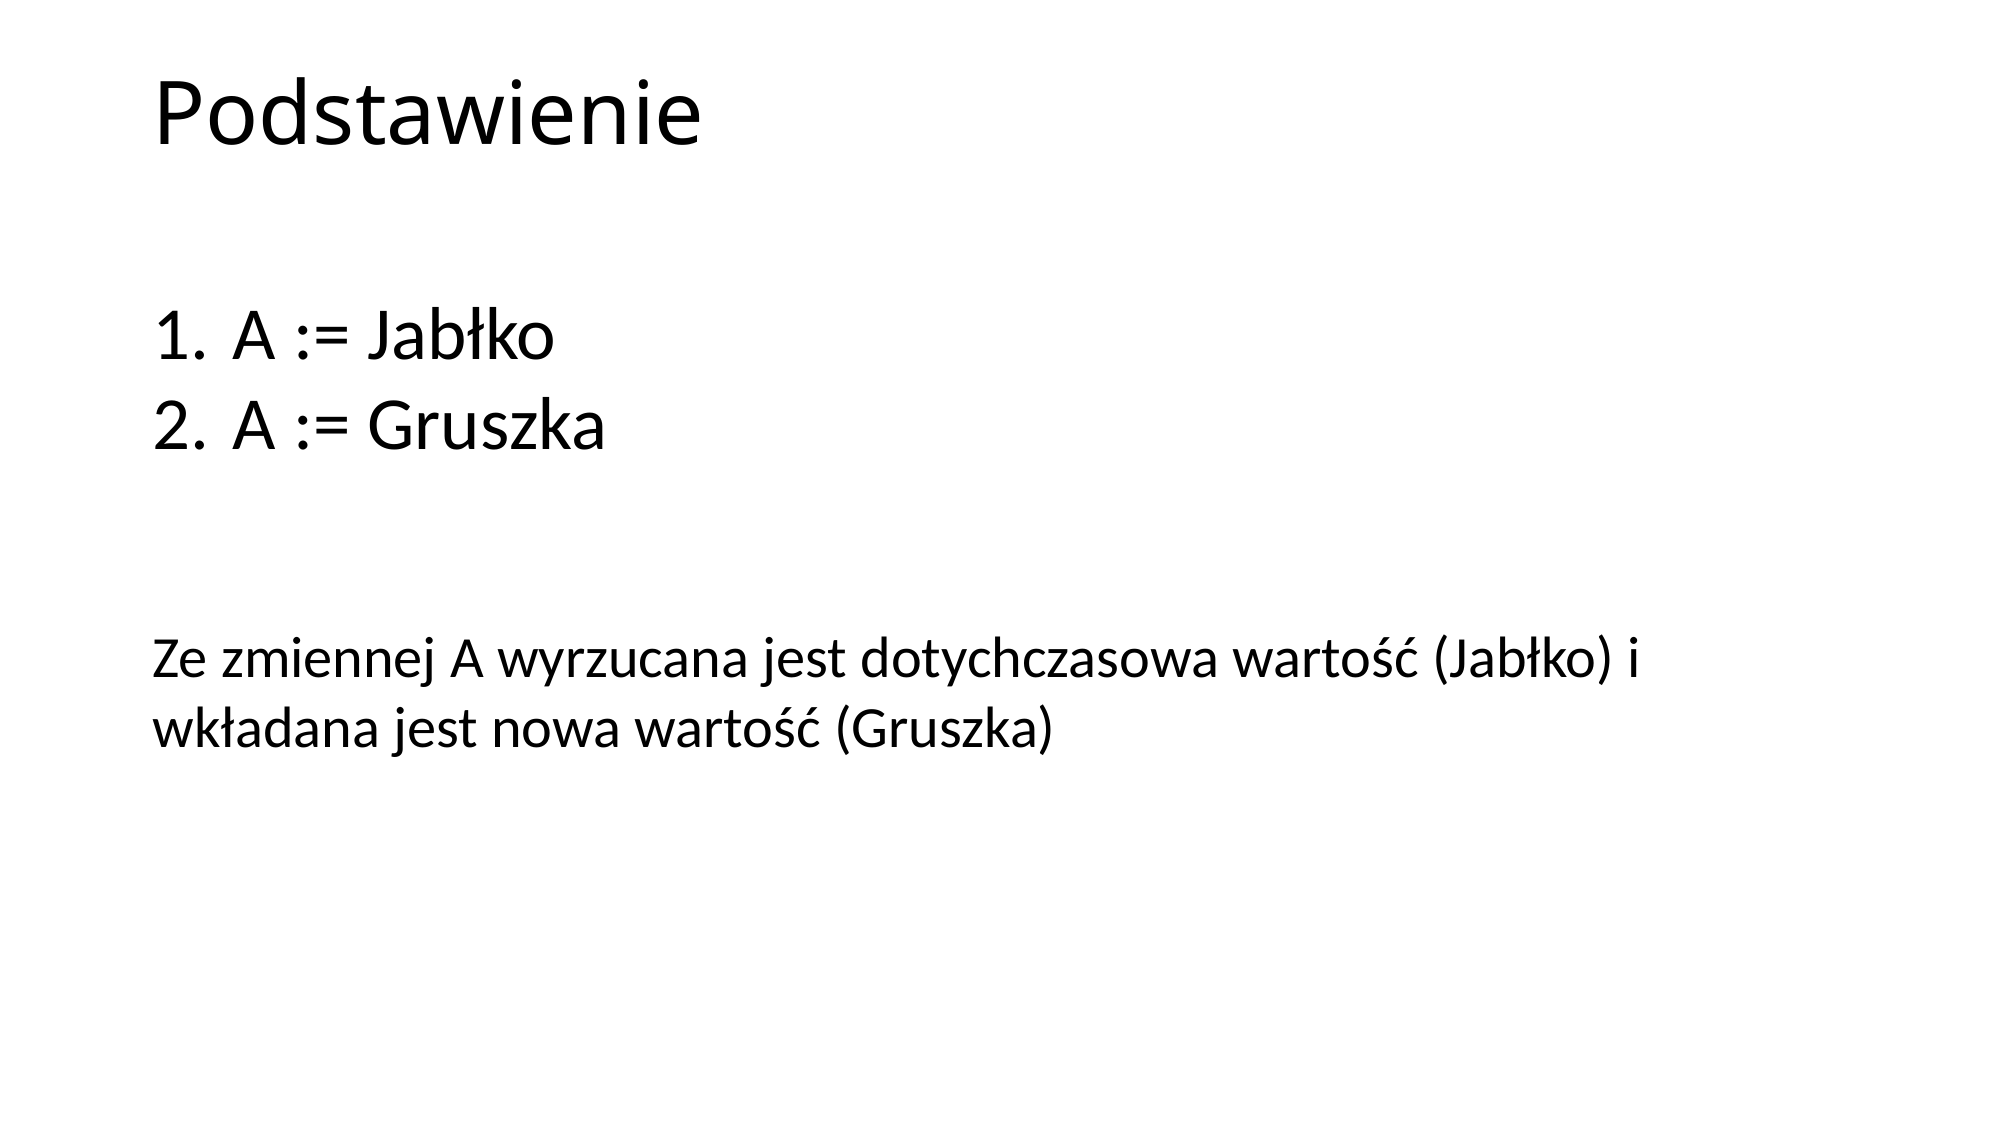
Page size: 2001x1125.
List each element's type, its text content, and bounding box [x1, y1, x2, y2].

title Podstawienie [137, 59, 1863, 278]
text_box Ze zmiennej A wyrzucana jest dotychczasowa wartość (Jabłko) i wkładana jest nowa wartość (Gruszka) [137, 611, 1863, 769]
text_box A := Jabłko A := Gruszka [137, 277, 628, 475]
